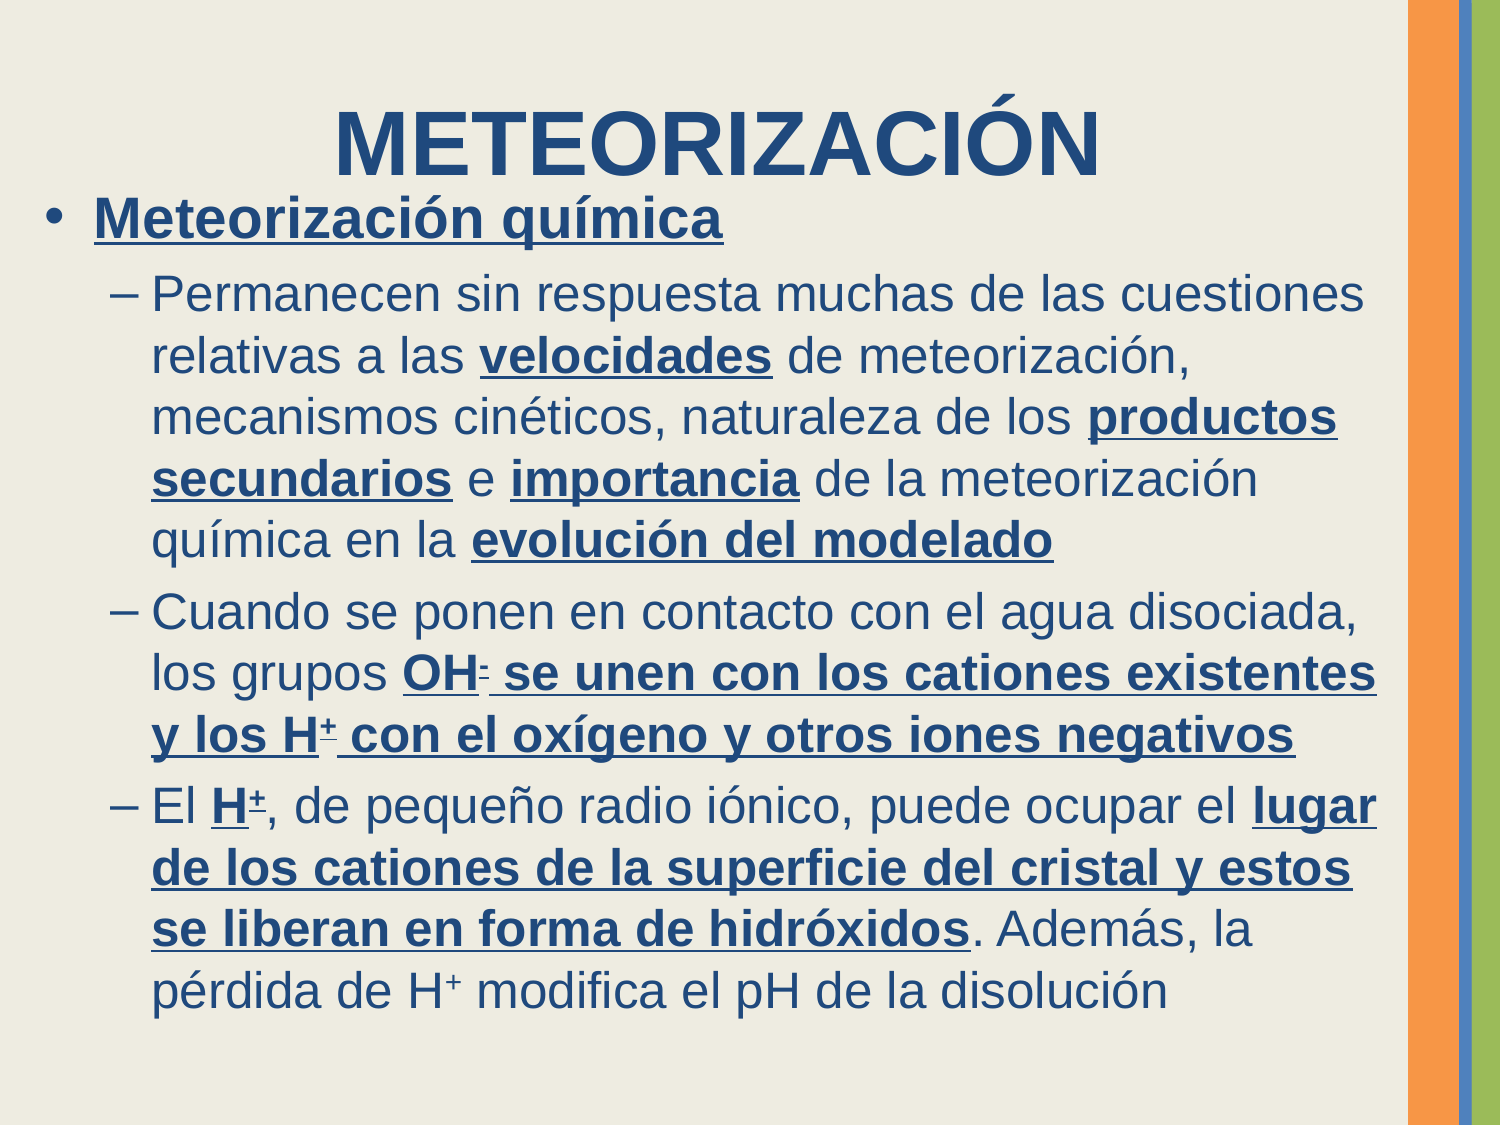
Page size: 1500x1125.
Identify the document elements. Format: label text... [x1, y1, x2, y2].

title meteorización [29, 45, 1408, 172]
list Meteorización química Permanecen sin respuesta muchas de las cuestiones relativas a las velocidades de meteorización, mecanismos cinéticos, naturaleza de los productos secundarios e importancia de la meteorización química en la evolución del modelado Cuando se ponen en contacto con el agua disociada, los grupos OH- se unen con los cationes existentes y los H+ con el oxígeno y otros iones negativos El H+, de pequeño radio iónico, puede ocupar el lugar de los cationes de la superficie del cristal y estos se liberan en forma de hidróxidos. Además, la pérdida de H+ modifica el pH de la disolución [29, 172, 1408, 1102]
